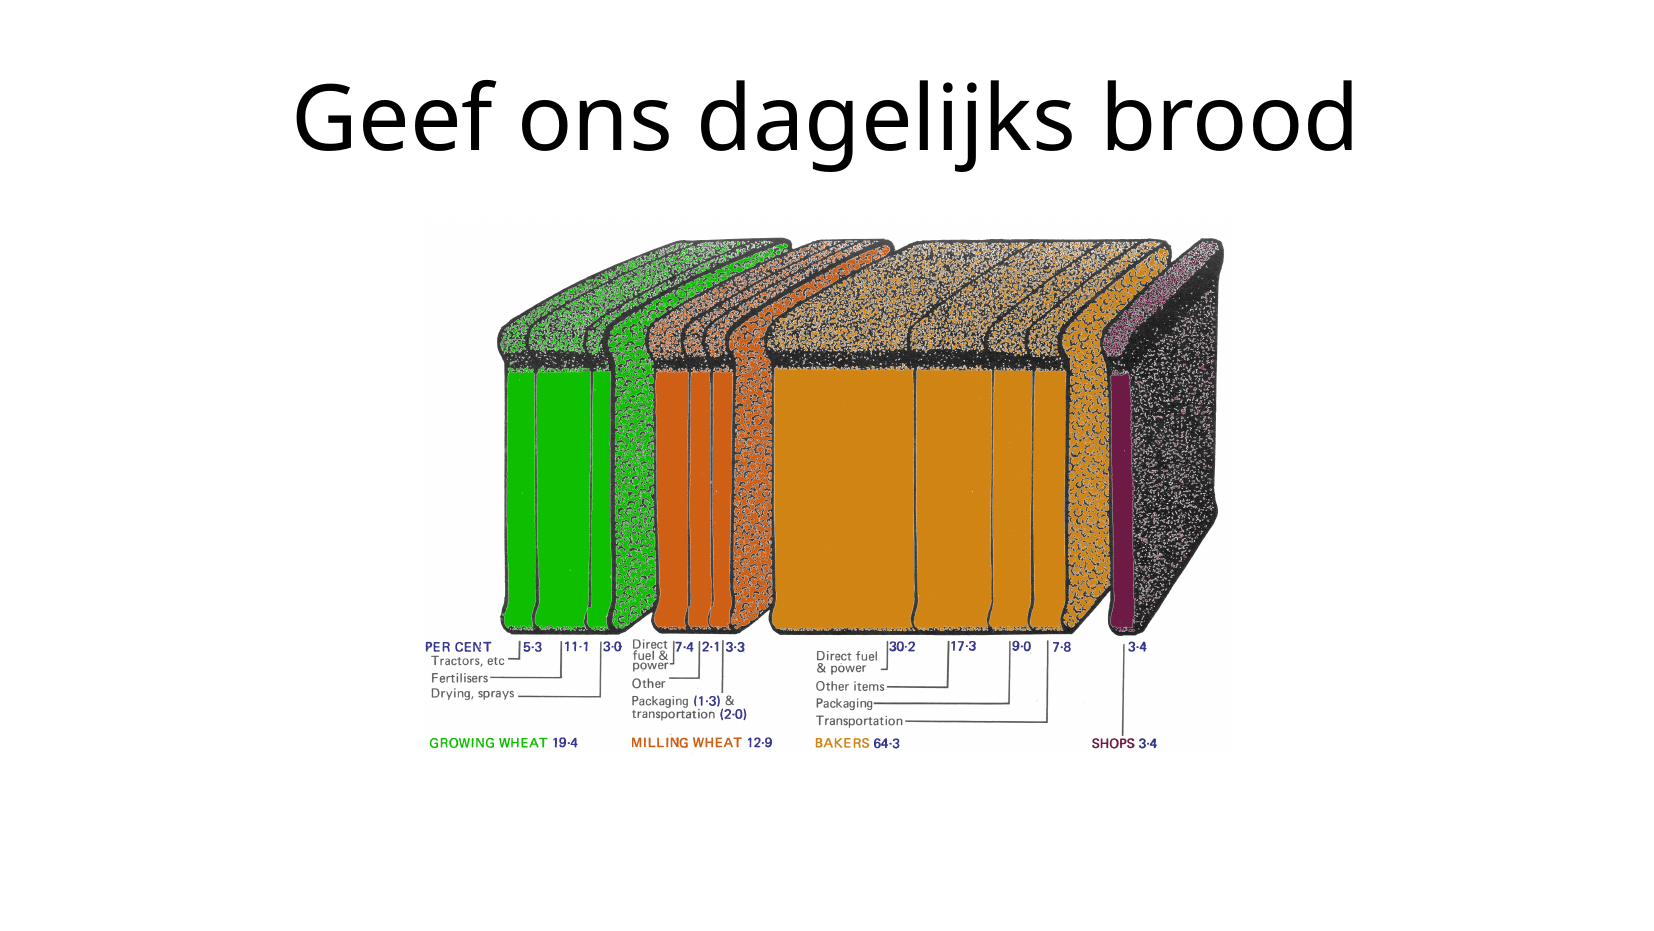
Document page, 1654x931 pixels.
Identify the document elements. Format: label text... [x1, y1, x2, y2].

picture [422, 217, 1232, 758]
title Geef ons dagelijks brood [82, 37, 1571, 193]
